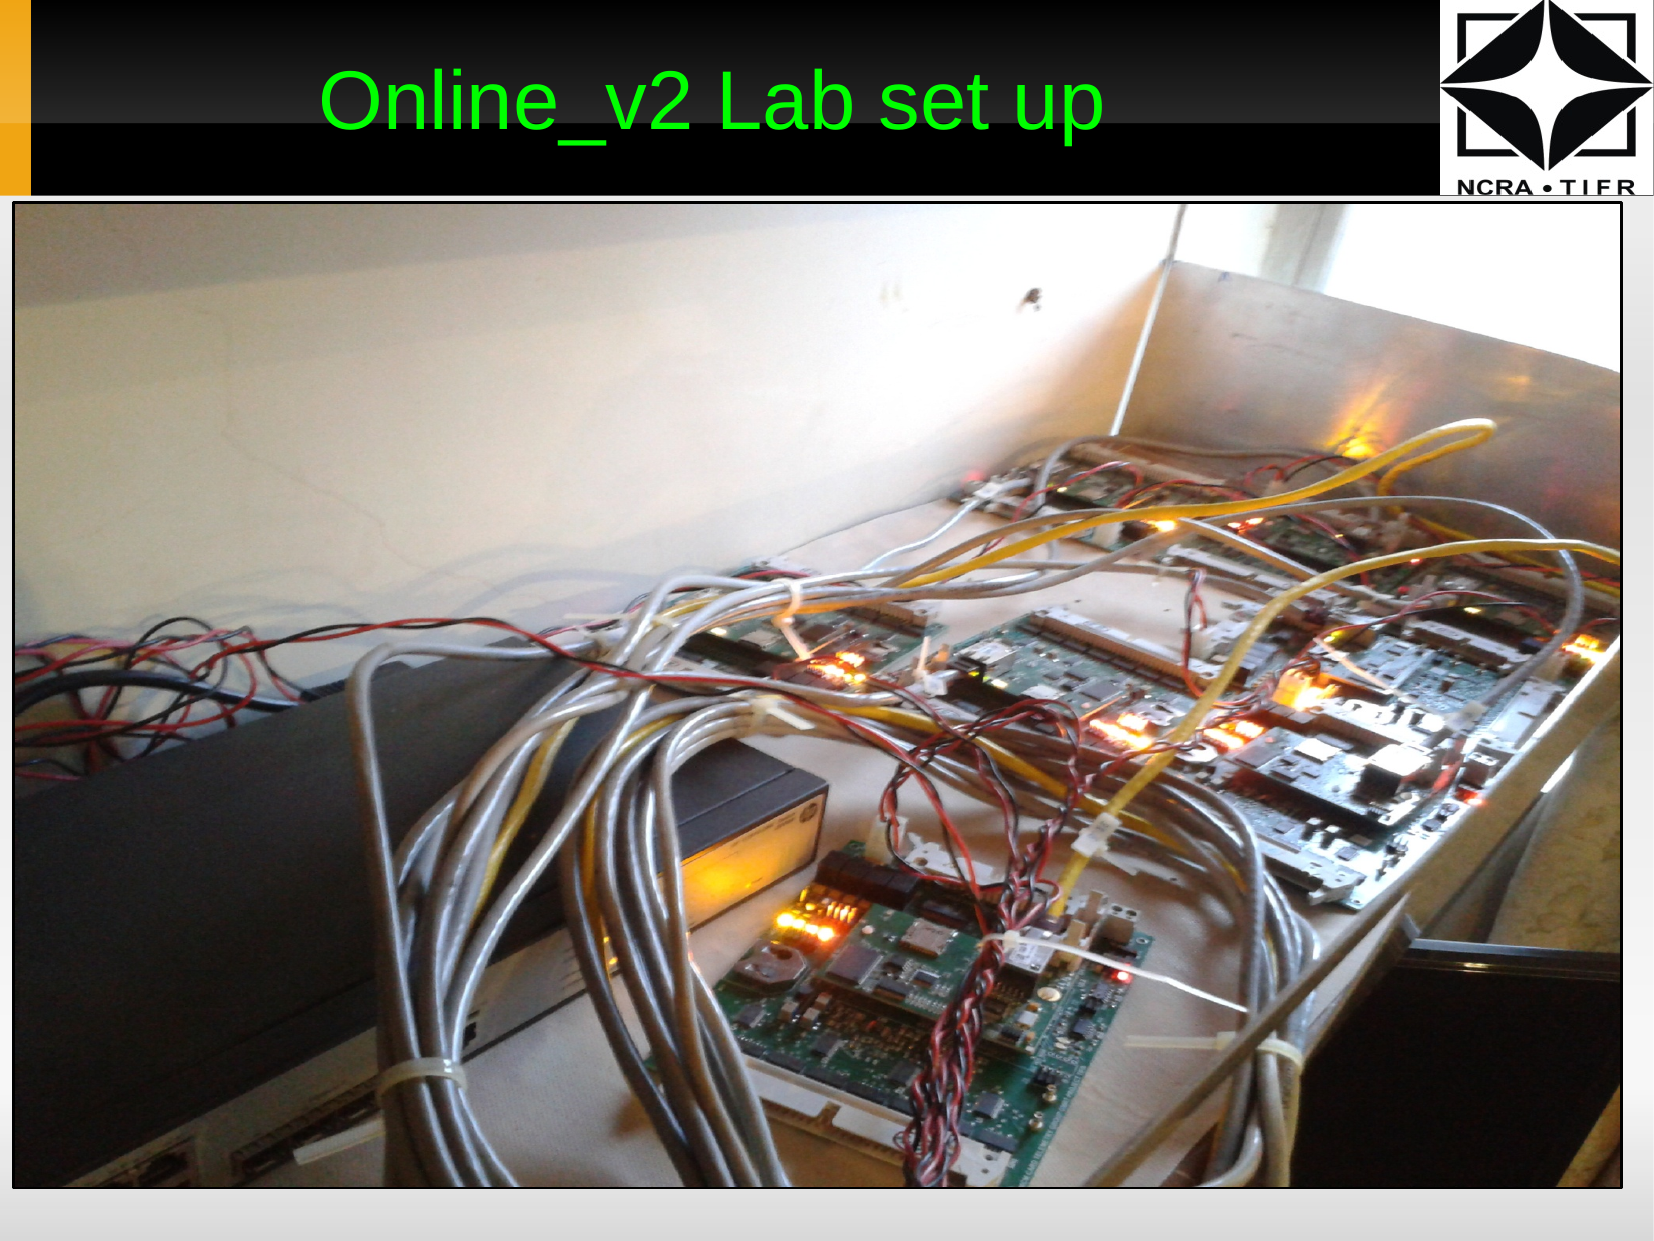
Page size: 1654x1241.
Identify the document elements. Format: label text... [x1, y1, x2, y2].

picture [0, 0, 1654, 1241]
text_box Online_v2 Lab set up [0, 46, 1426, 155]
